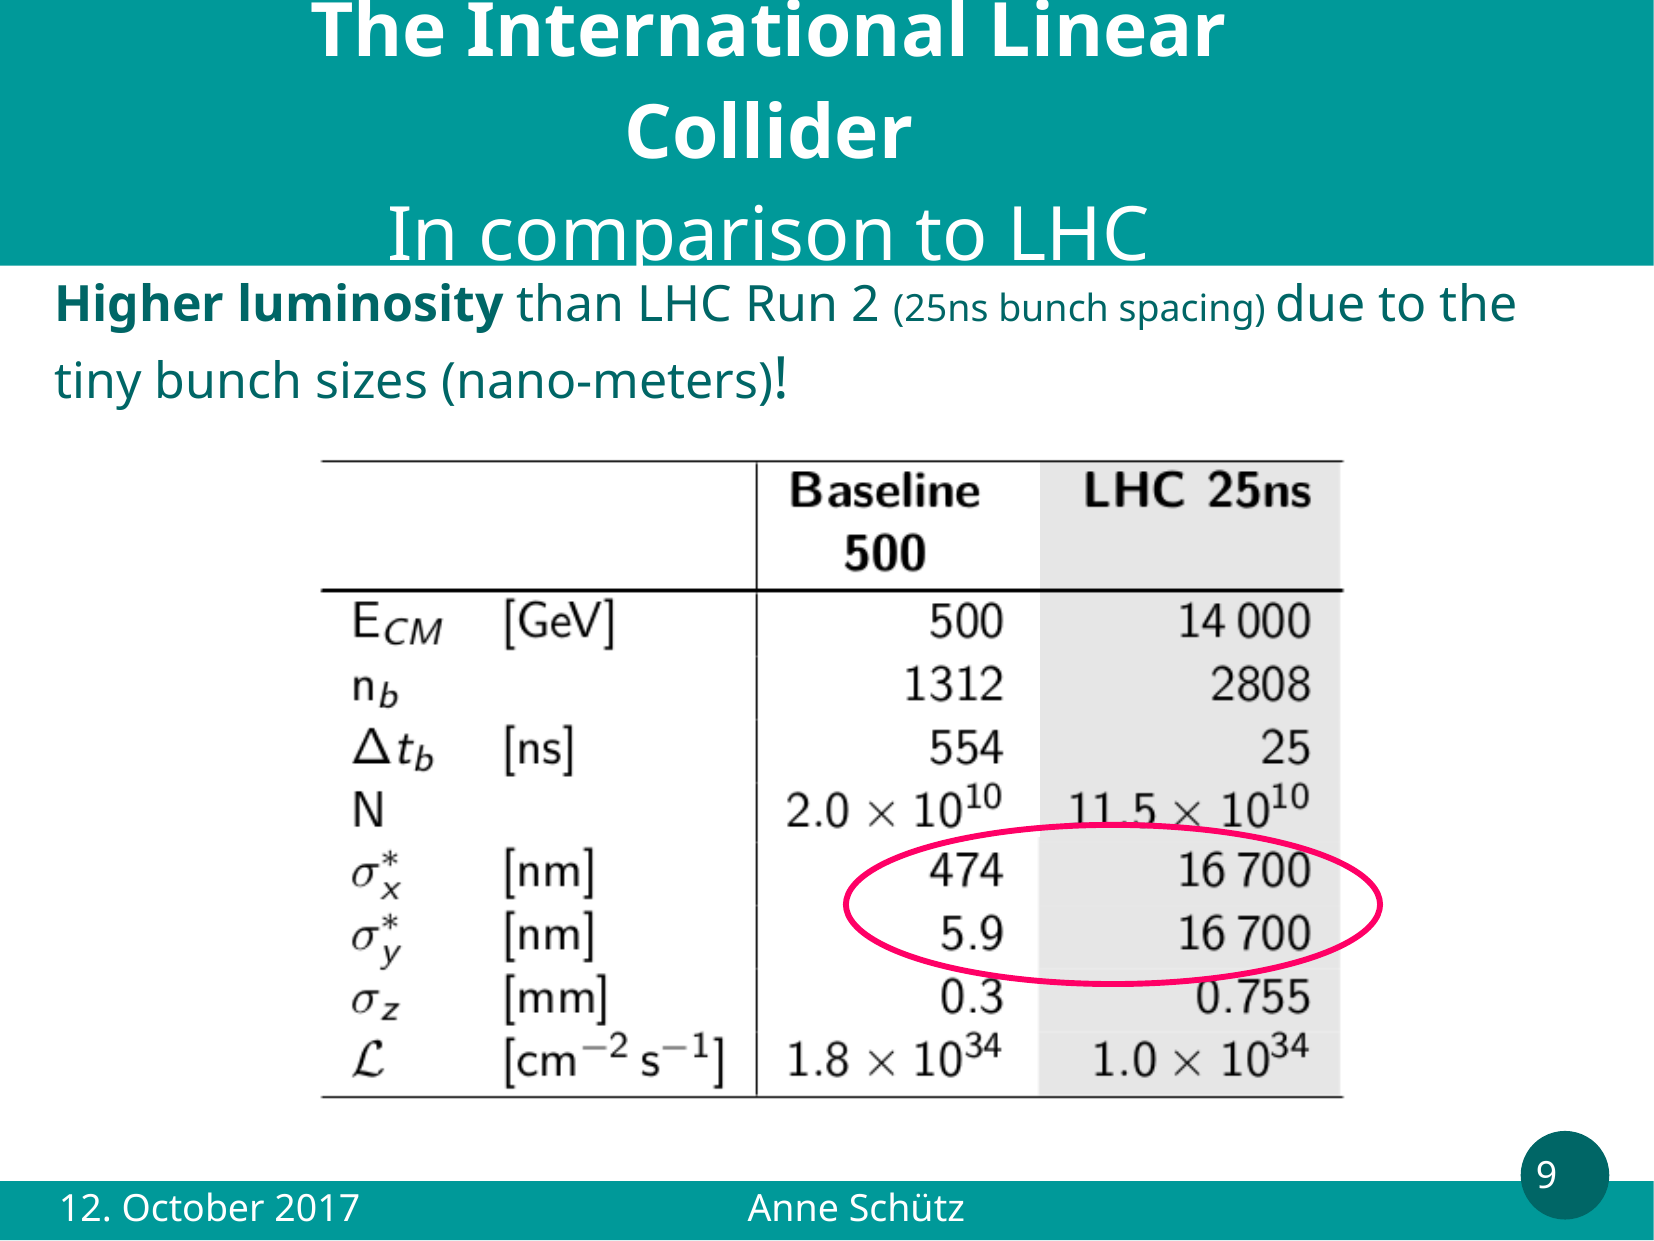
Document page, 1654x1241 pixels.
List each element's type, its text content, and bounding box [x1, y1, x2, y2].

title The International Linear Collider In comparison to LHC [310, 0, 1344, 263]
picture [304, 450, 1349, 1102]
picture [849, 828, 1349, 981]
text_box Higher luminosity than LHC Run 2 (25ns bunch spacing) due to the tiny bunch sizes (nano-meters)! [54, 263, 1600, 420]
